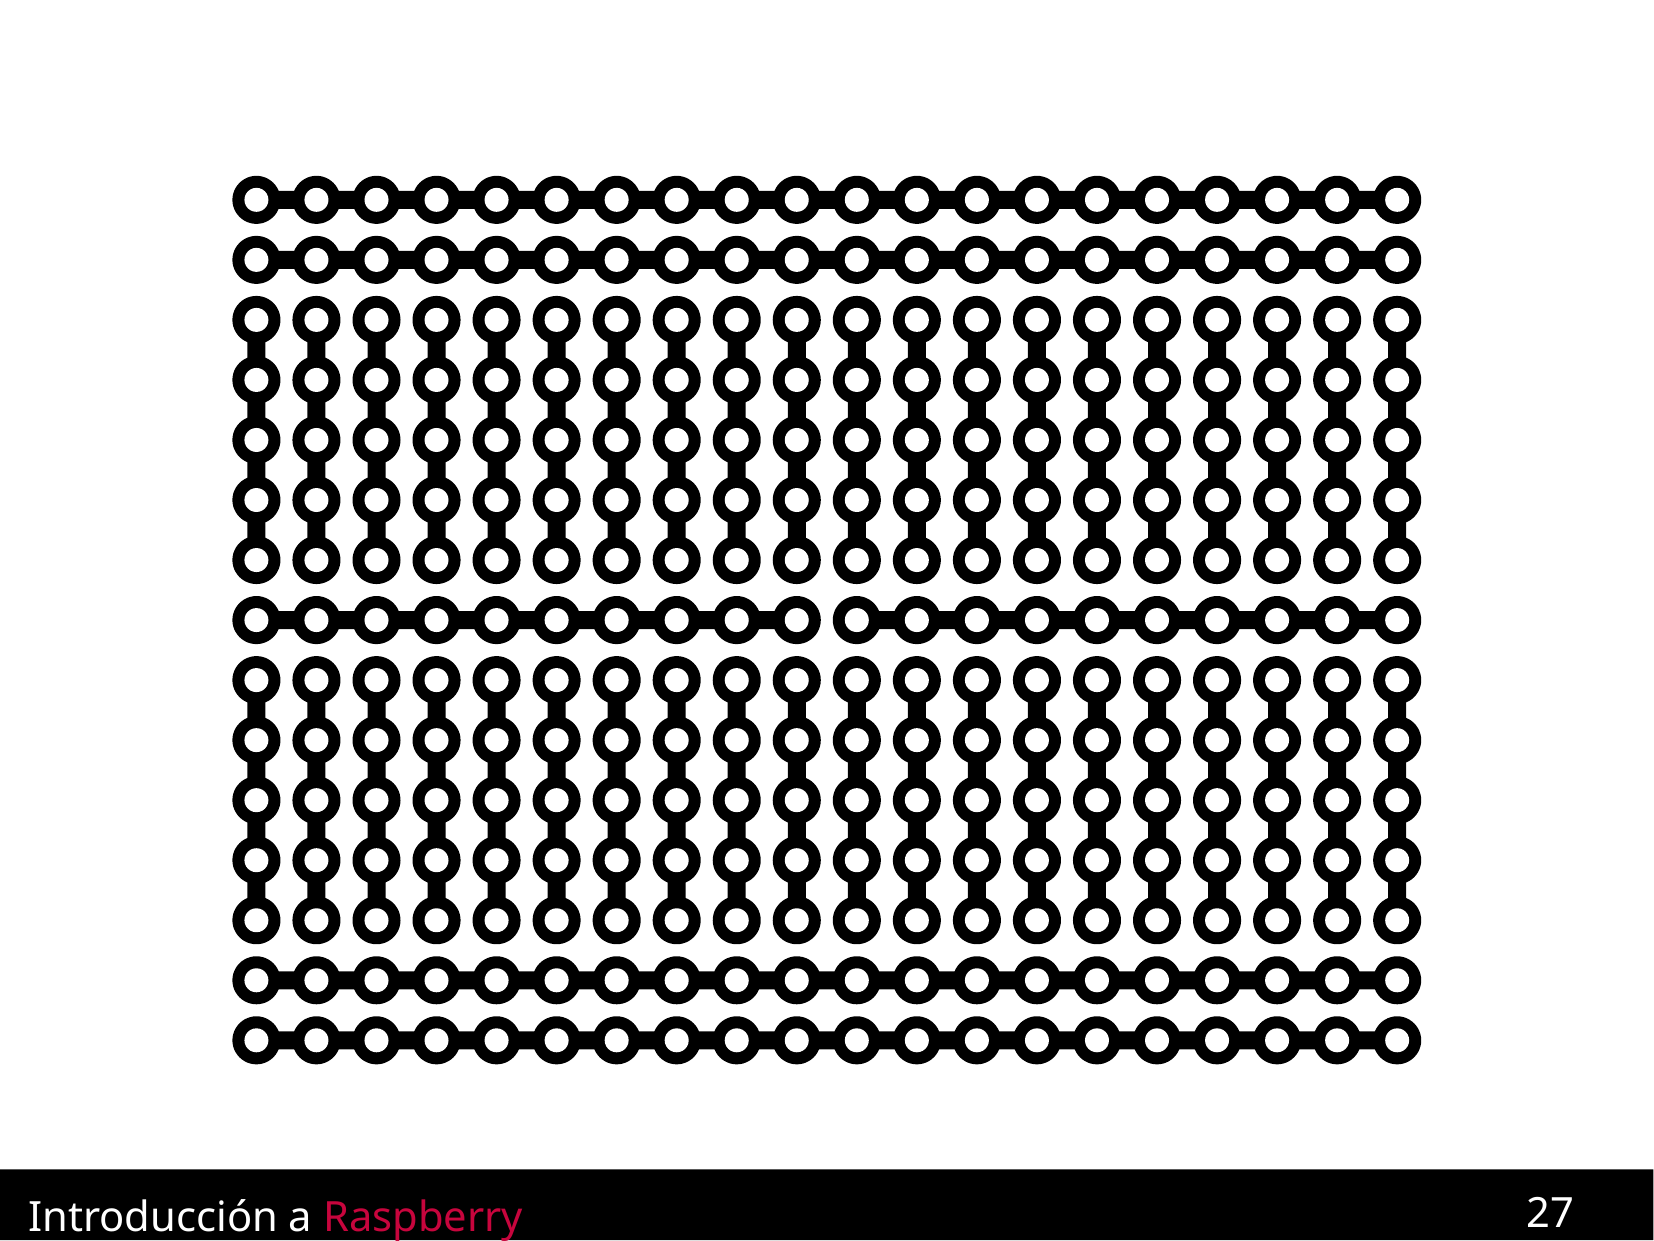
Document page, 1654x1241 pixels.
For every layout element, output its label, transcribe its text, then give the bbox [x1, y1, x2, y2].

text_box [0, 0, 1654, 1241]
text_box Introducción a Raspberry Pi [13, 1179, 556, 1241]
text_box <number> [1521, 1175, 1654, 1241]
picture [194, 138, 1459, 1102]
